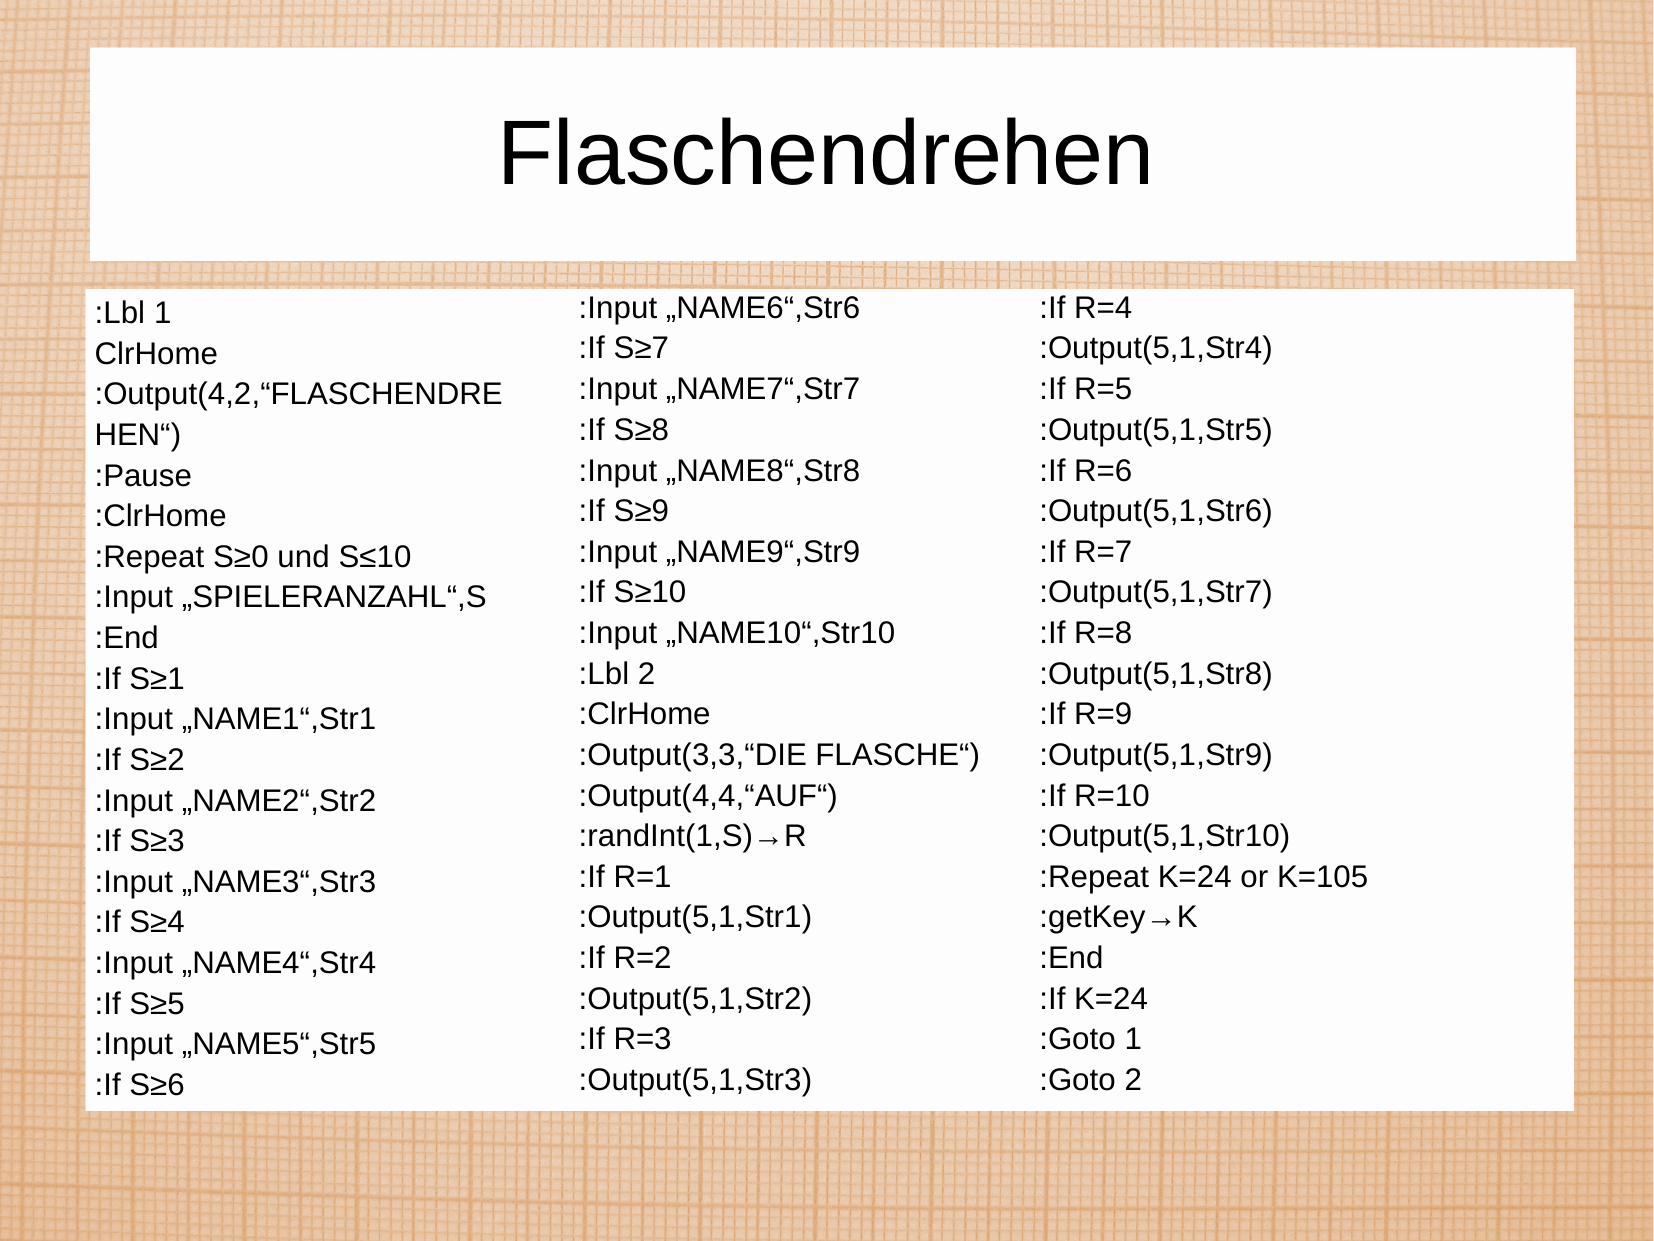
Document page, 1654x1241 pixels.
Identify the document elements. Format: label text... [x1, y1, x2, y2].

picture [0, 0, 1654, 1241]
list :If R=4 :Output(5,1,Str4) :If R=5 :Output(5,1,Str5) :If R=6 :Output(5,1,Str6) :If R=7 :Output(5,1,Str7) :If R=8 :Output(5,1,Str8) :If R=9 :Output(5,1,Str9) :If R=10 :Output(5,1,Str10) :Repeat K=24 or K=105 :getKey→K :End :If K=24 :Goto 1 :Goto 2 [1039, 290, 1583, 1241]
list :Lbl 1 ClrHome :Output(4,2,“FLASCHENDRE HEN“) :Pause :ClrHome :Repeat S≥0 und S≤10 :Input „SPIELERANZAHL“,S :End :If S≥1 :Input „NAME1“,Str1 :If S≥2 :Input „NAME2“,Str2 :If S≥3 :Input „NAME3“,Str3 :If S≥4 :Input „NAME4“,Str4 :If S≥5 :Input „NAME5“,Str5 :If S≥6 [94, 295, 520, 1241]
list :Input „NAME6“,Str6 :If S≥7 :Input „NAME7“,Str7 :If S≥8 :Input „NAME8“,Str8 :If S≥9 :Input „NAME9“,Str9 :If S≥10 :Input „NAME10“,Str10 :Lbl 2 :ClrHome :Output(3,3,“DIE FLASCHE“) :Output(4,4,“AUF“) :randInt(1,S)→R :If R=1 :Output(5,1,Str1) :If R=2 :Output(5,1,Str2) :If R=3 :Output(5,1,Str3) [578, 290, 1039, 1179]
title Flaschendrehen [82, 49, 1571, 257]
